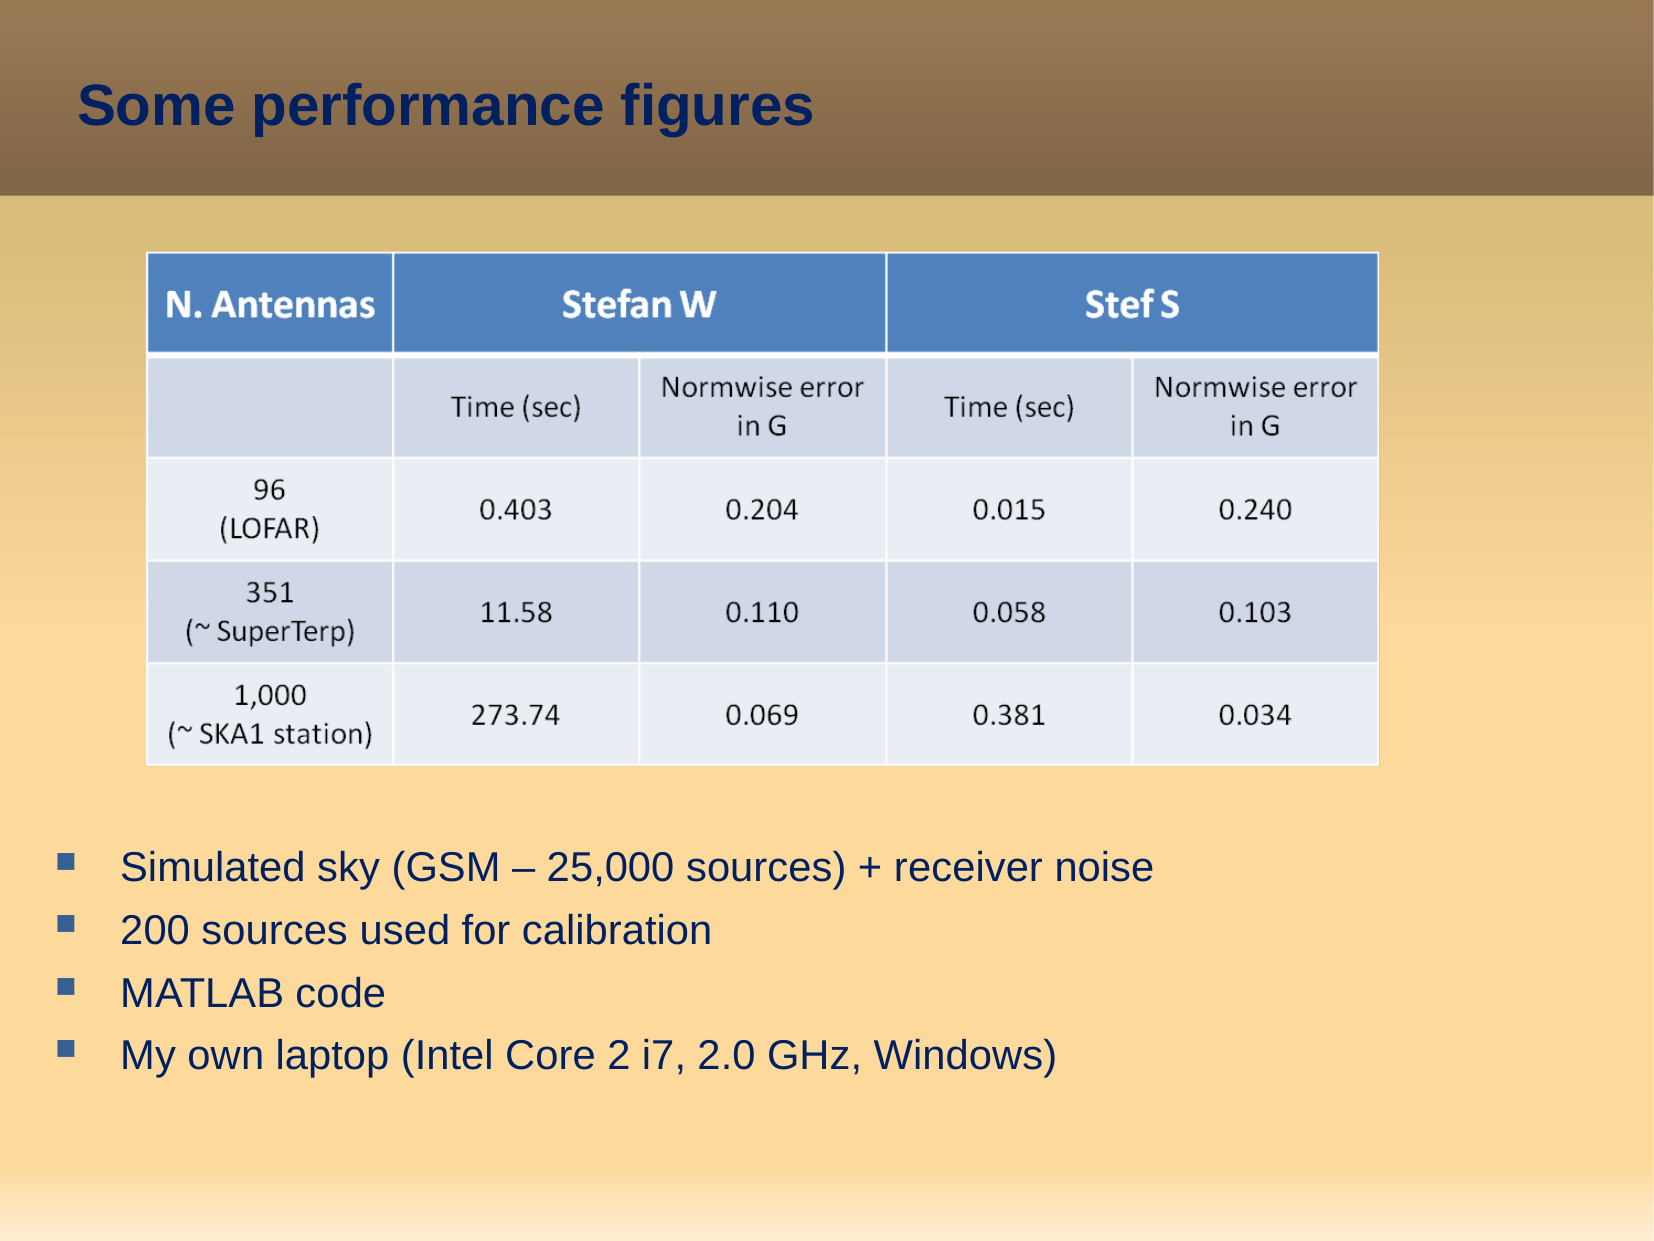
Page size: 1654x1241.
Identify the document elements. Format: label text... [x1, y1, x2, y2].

title Some performance figures [62, 37, 1551, 168]
list Simulated sky (GSM – 25,000 sources) + receiver noise 200 sources used for calibration MATLAB code My own laptop (Intel Core 2 i7, 2.0 GHz, Windows) [40, 332, 1501, 1163]
picture [0, 0, 1654, 1241]
